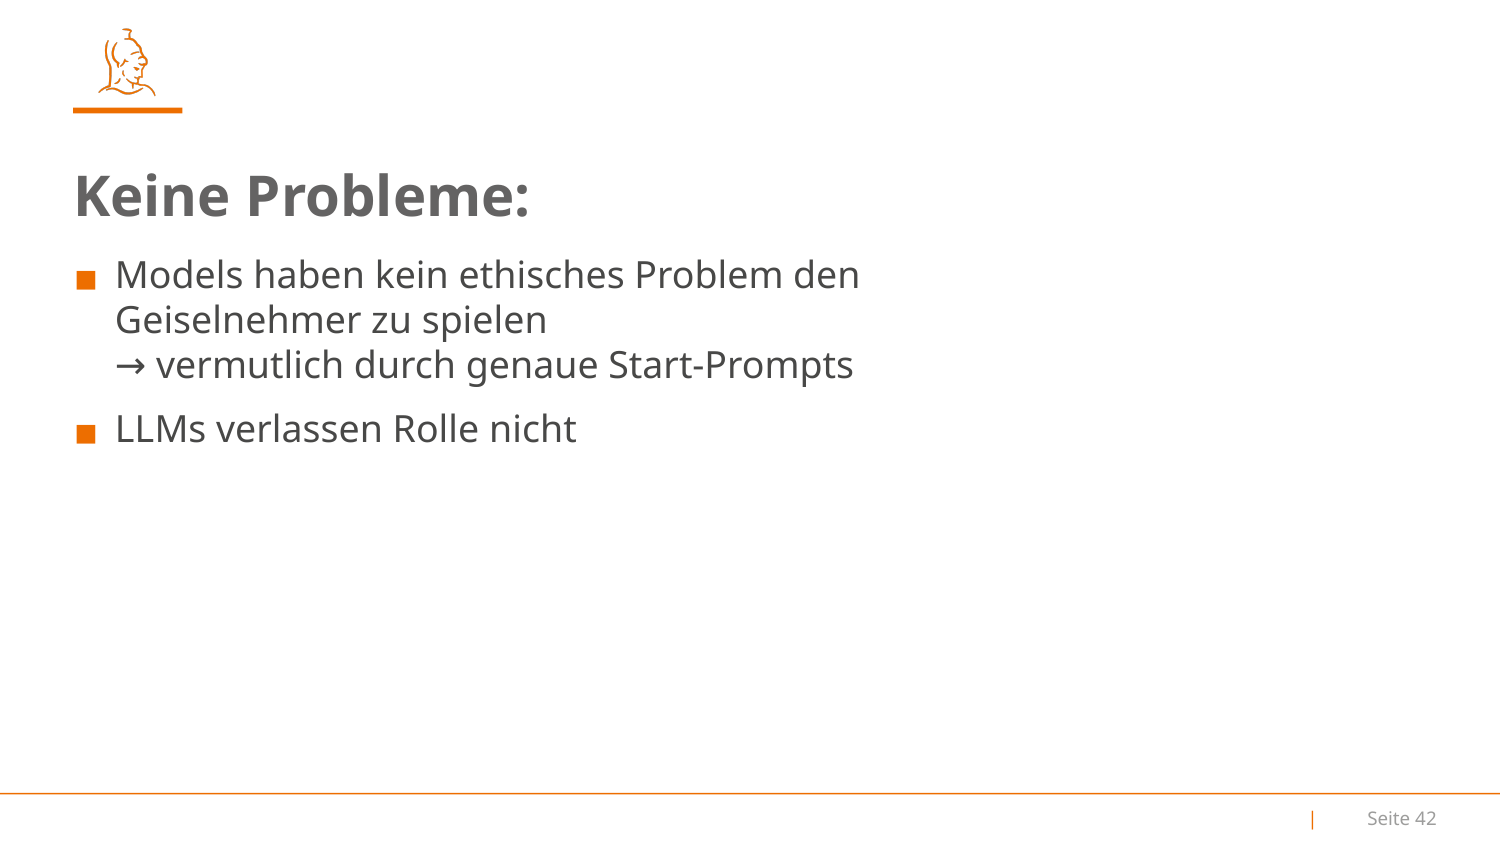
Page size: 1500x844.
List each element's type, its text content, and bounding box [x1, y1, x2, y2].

list Keine Probleme: [62, 155, 1230, 237]
picture [95, 26, 158, 98]
list Models haben kein ethisches Problem den Geiselnehmer zu spielen → vermutlich durch genaue Start-Prompts LLMs verlassen Rolle nicht [62, 245, 1036, 775]
